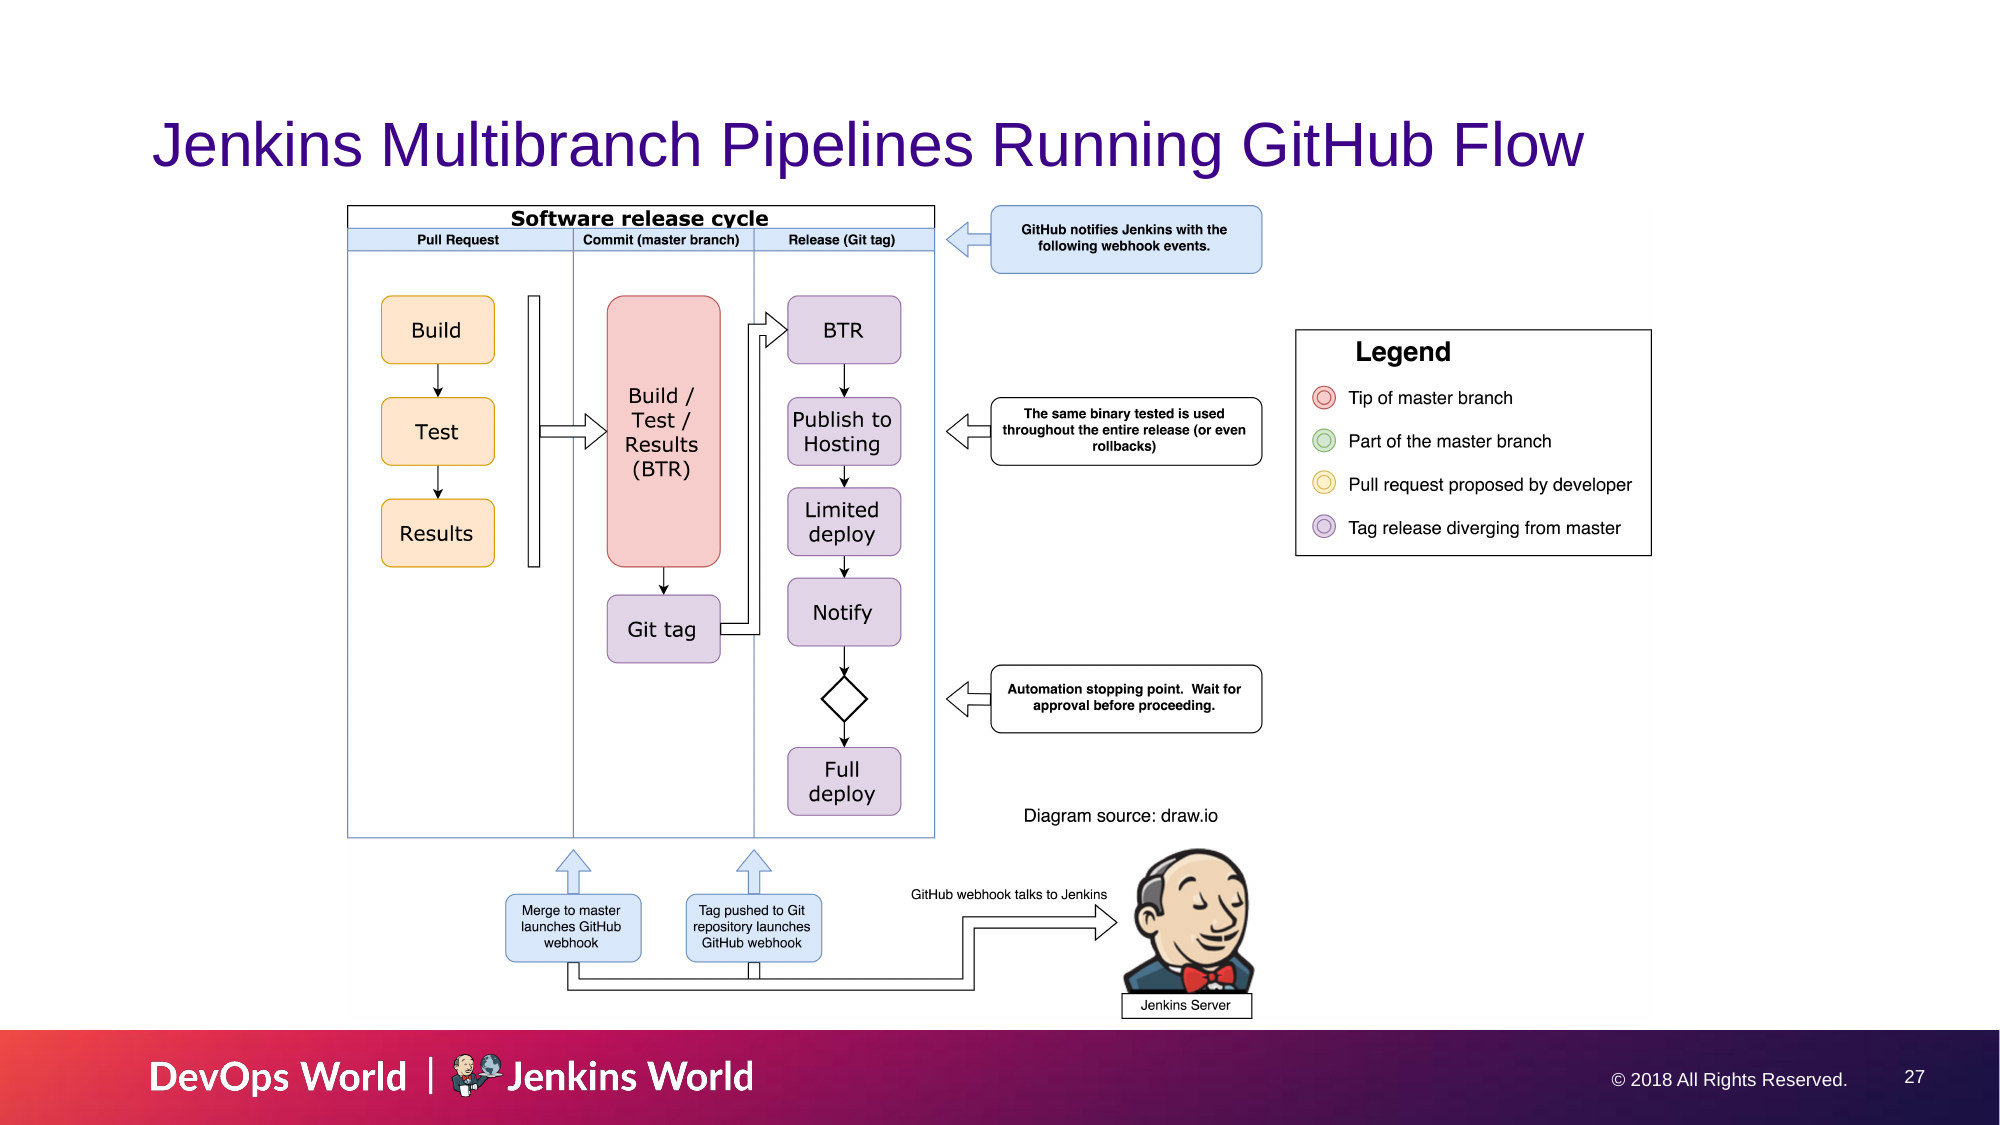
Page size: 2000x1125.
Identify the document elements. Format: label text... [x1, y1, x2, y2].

picture [0, 1030, 2000, 1125]
picture [347, 205, 1653, 1021]
title Jenkins Multibranch Pipelines Running GitHub Flow [152, 60, 1848, 181]
